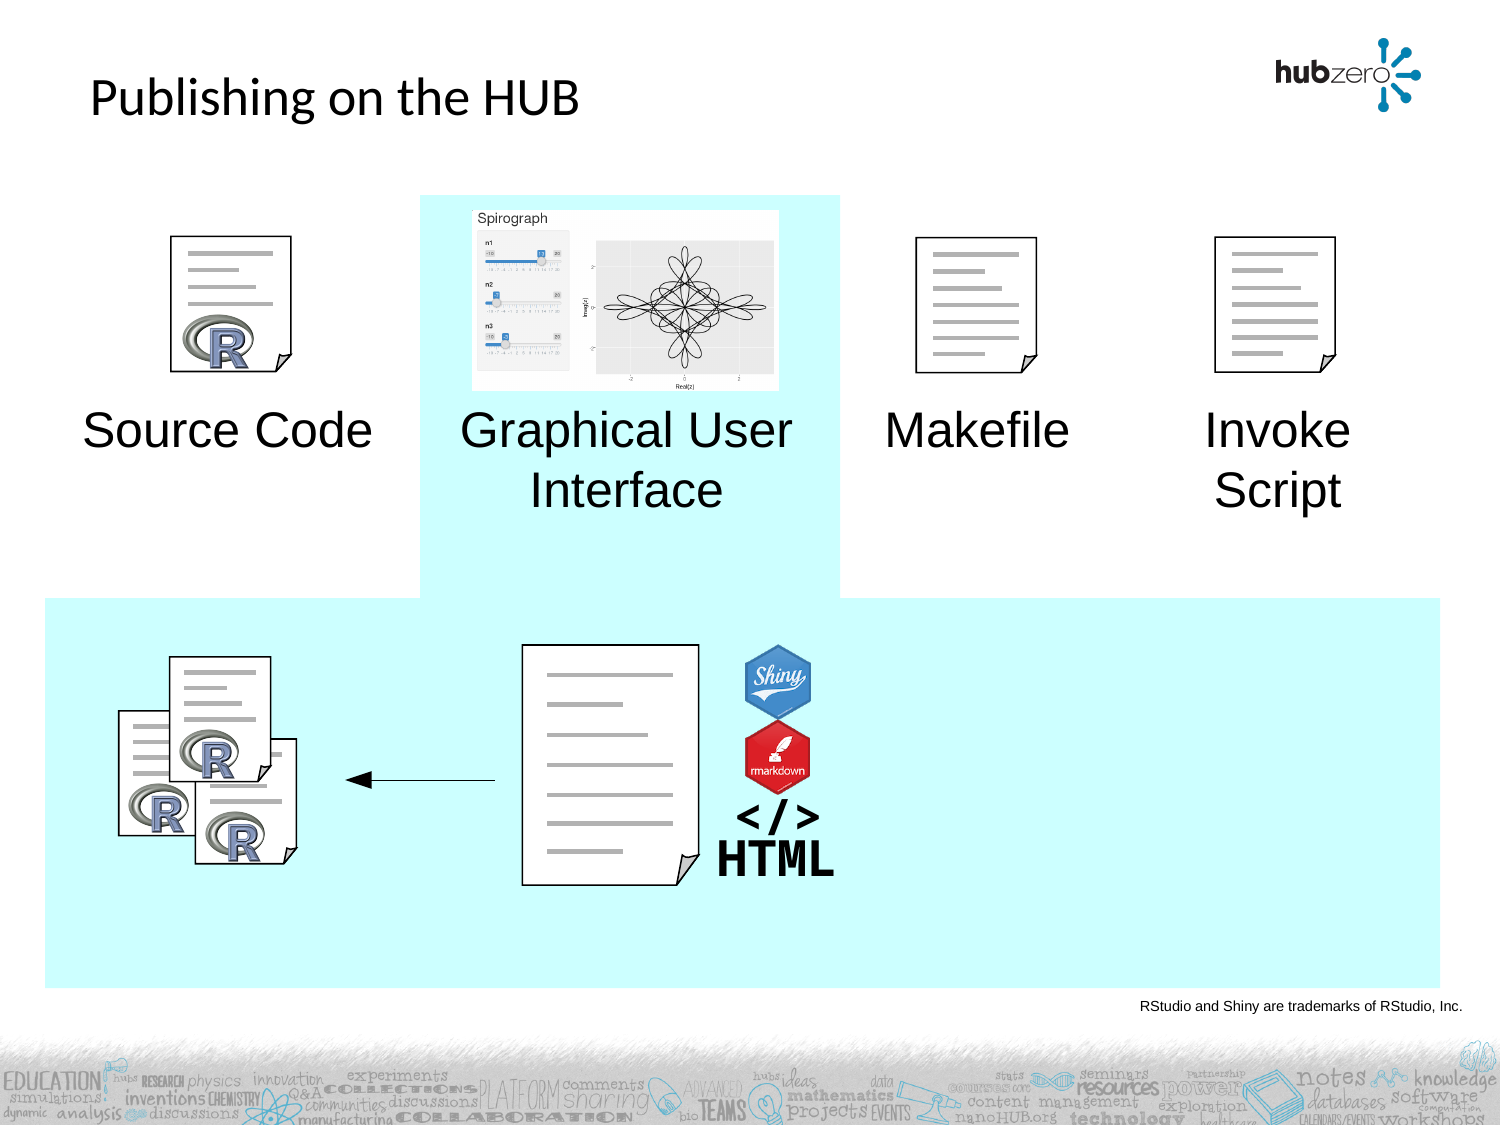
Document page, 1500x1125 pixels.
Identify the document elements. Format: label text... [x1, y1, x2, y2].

picture [179, 729, 239, 779]
text_box [45, 195, 1441, 989]
text_box [1215, 237, 1336, 373]
text_box [170, 236, 291, 372]
text_box Source Code [67, 390, 389, 465]
text_box [916, 237, 1037, 373]
text_box Makefile [869, 390, 1086, 465]
text_box </> [718, 778, 839, 854]
picture [1272, 35, 1424, 44]
picture [472, 210, 779, 390]
text_box Graphical User Interface [445, 390, 809, 526]
title Publishing on the HUB [75, 44, 1426, 144]
text_box Invoke Script [1189, 389, 1367, 525]
picture [0, 1034, 1500, 1125]
picture [745, 644, 811, 778]
text_box HTML [702, 819, 853, 895]
picture [128, 783, 189, 834]
text_box RStudio and Shiny are trademarks of RStudio, Inc. [1125, 990, 1478, 1023]
picture [205, 811, 265, 862]
picture [182, 314, 254, 369]
